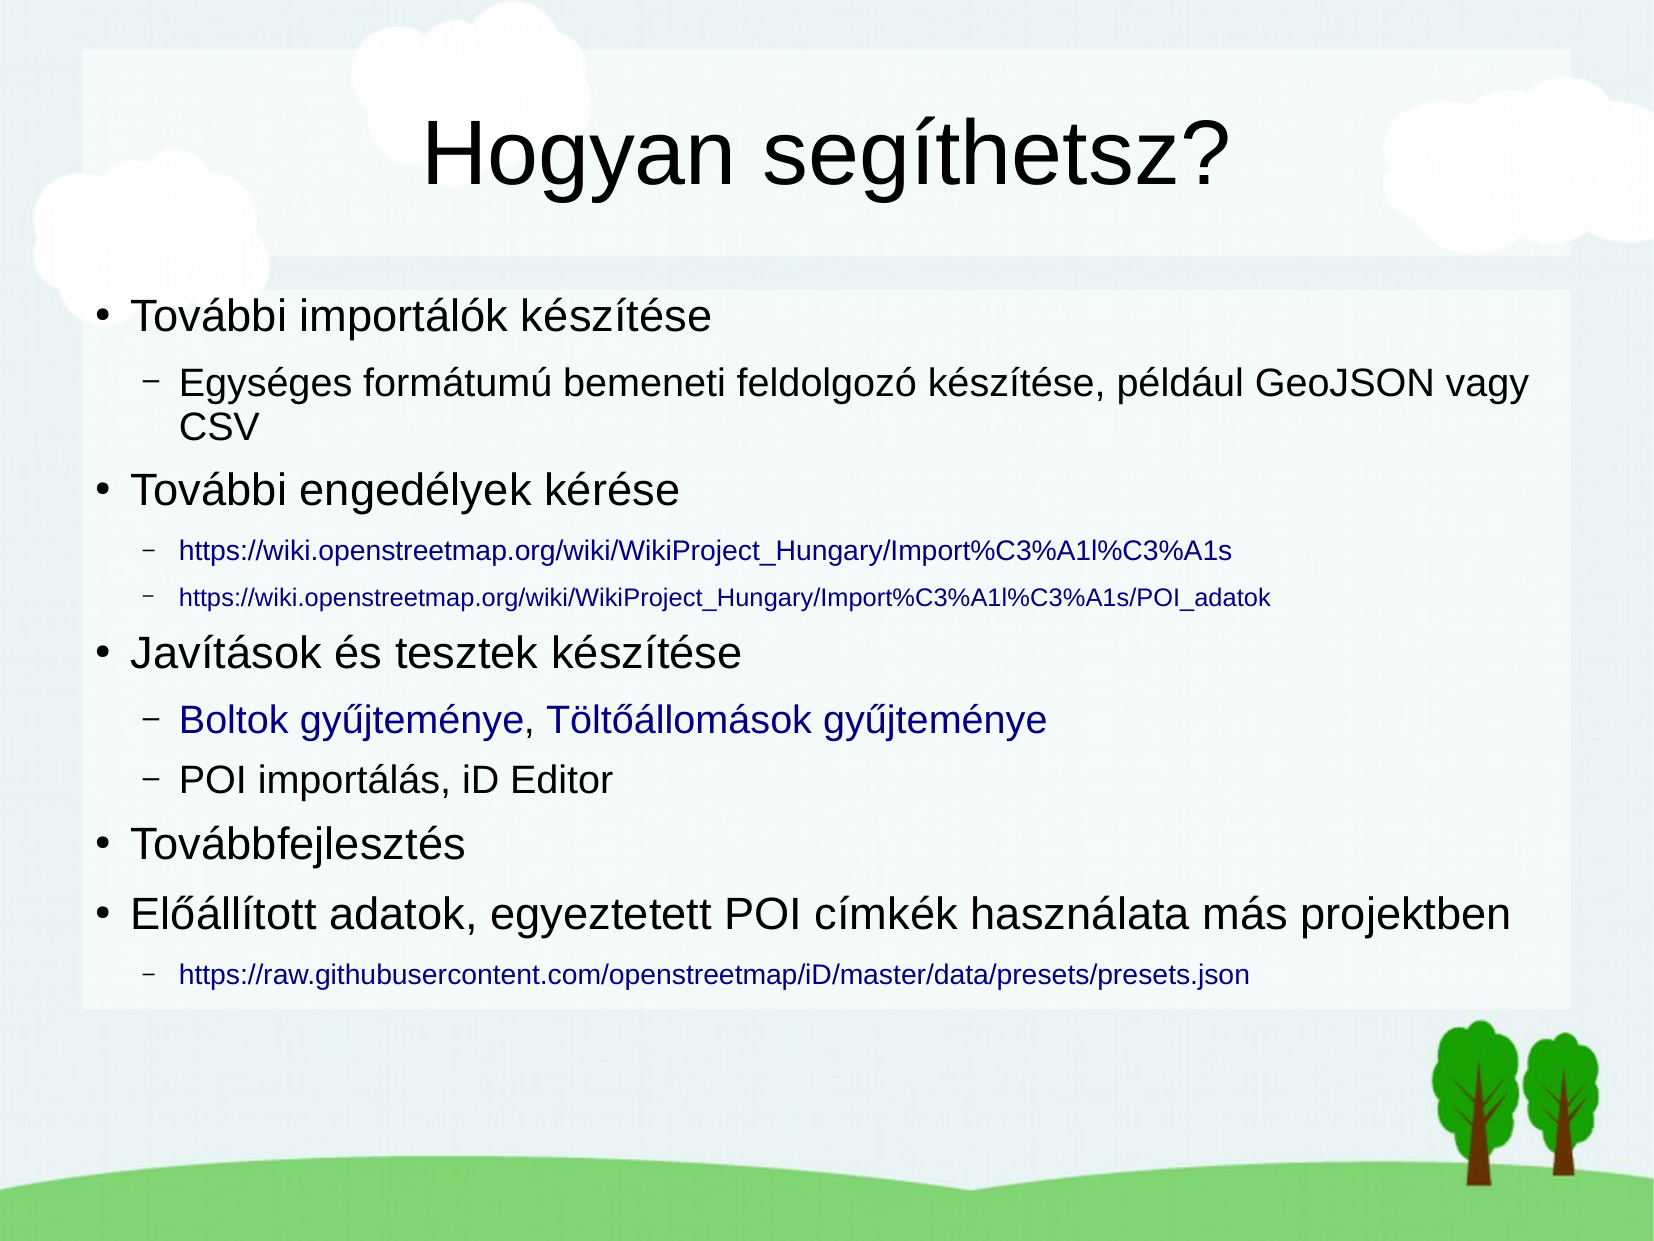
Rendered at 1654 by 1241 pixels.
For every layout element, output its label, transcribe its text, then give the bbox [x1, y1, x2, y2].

list További importálók készítése Egységes formátumú bemeneti feldolgozó készítése, például GeoJSON vagy CSV További engedélyek kérése https://wiki.openstreetmap.org/wiki/WikiProject_Hungary/Import%C3%A1l%C3%A1s https://wiki.openstreetmap.org/wiki/WikiProject_Hungary/Import%C3%A1l%C3%A1s/POI_adatok Javítások és tesztek készítése Boltok gyűjteménye, Töltőállomások gyűjteménye POI importálás, iD Editor Továbbfejlesztés Előállított adatok, egyeztetett POI címkék használata más projektben https://raw.githubusercontent.com/openstreetmap/iD/master/data/presets/presets.json [82, 290, 1571, 1010]
picture [0, 0, 1654, 1241]
title Hogyan segíthetsz? [82, 49, 1571, 257]
